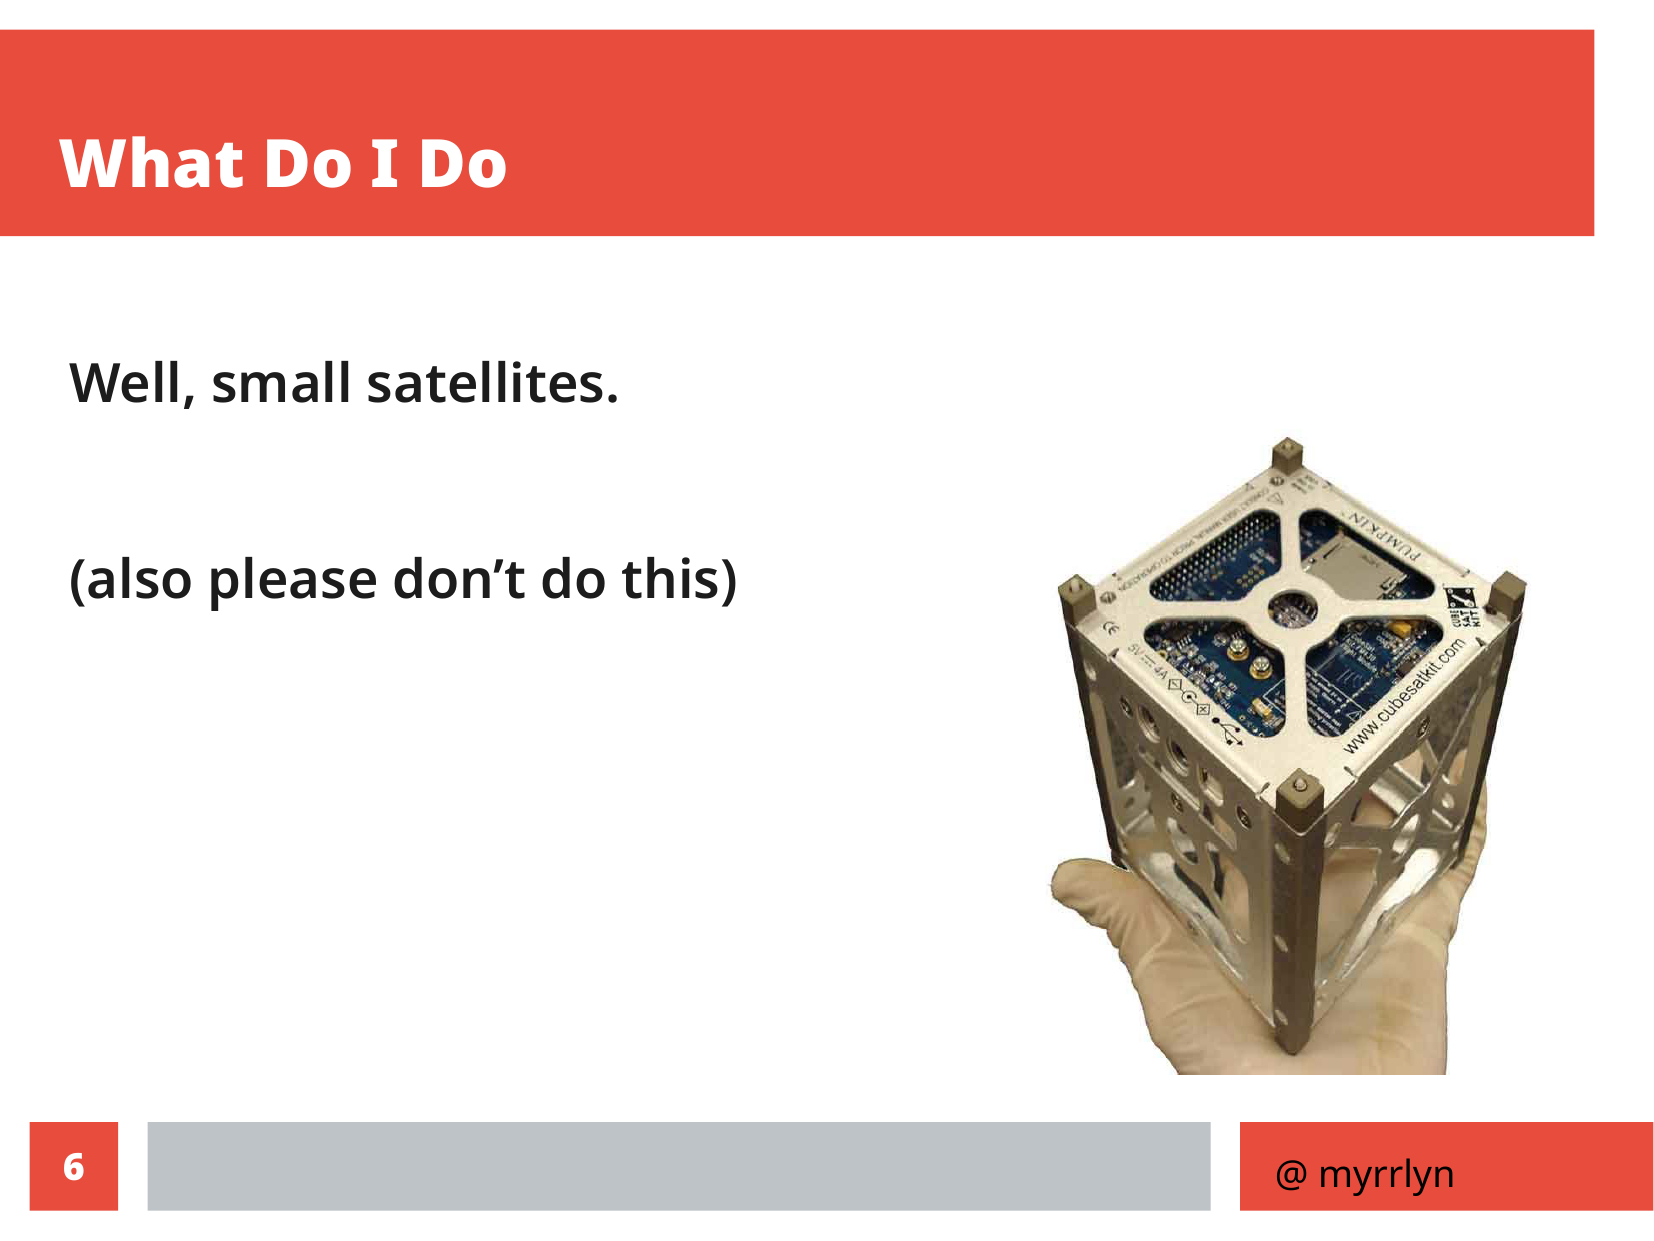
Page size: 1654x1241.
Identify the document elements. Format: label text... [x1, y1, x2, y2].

list Well, small satellites. (also please don’t do this) [69, 345, 1576, 1113]
picture [979, 390, 1595, 1075]
text_box @ myrrlyn [1260, 1140, 1636, 1202]
title What Do I Do [59, 59, 1595, 207]
